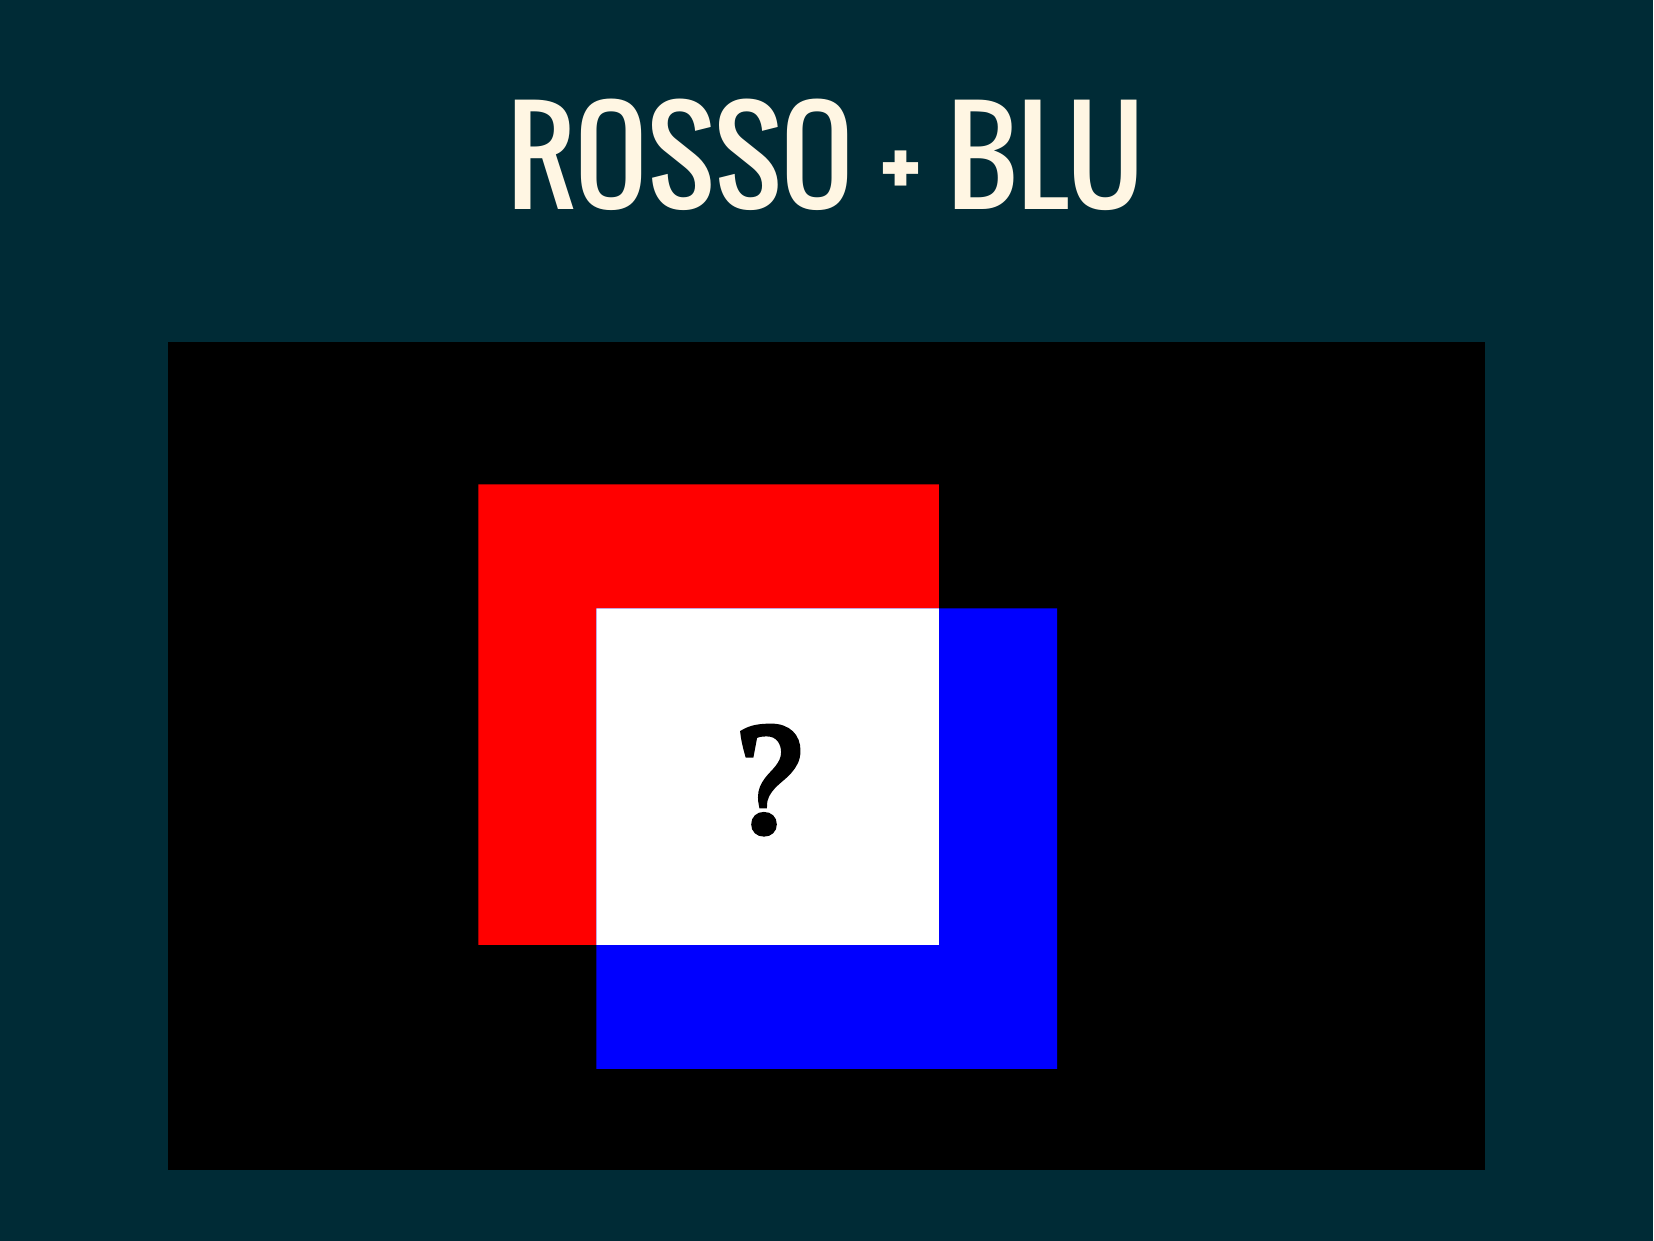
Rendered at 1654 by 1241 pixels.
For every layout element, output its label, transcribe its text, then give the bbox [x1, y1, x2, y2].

text_box [168, 342, 1485, 1170]
text_box ? [596, 608, 939, 945]
title Rosso + Blu [82, 49, 1571, 257]
